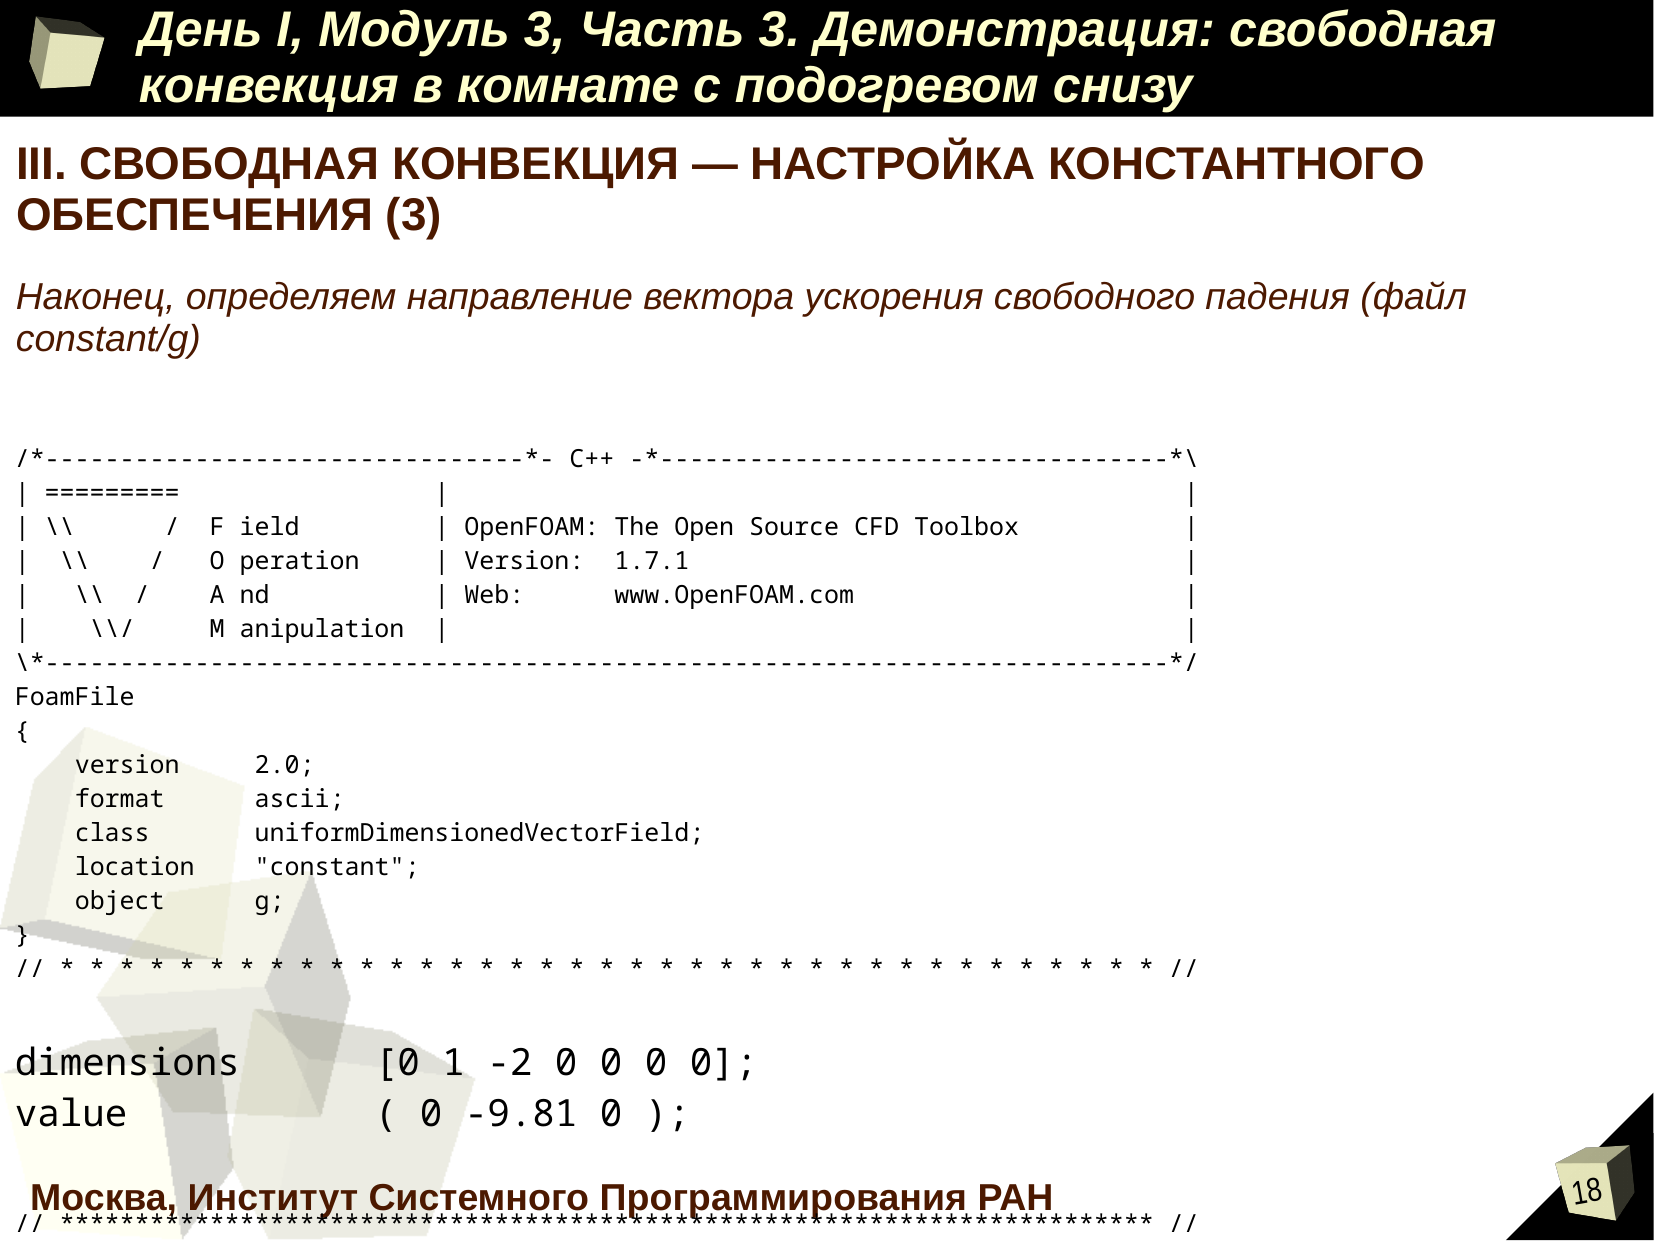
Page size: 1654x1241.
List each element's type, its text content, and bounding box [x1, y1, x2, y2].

picture [0, 1130, 477, 1241]
text_box Наконец, определяем направление вектора ускорения свободного падения (файл constant/g) [1, 267, 1654, 367]
text_box /*--------------------------------*- C++ -*----------------------------------*\ | ========= | | | \\ / F ield | OpenFOAM: The Open Source CFD Toolbox | | \\ / O peration | Version: 1.7.1 | | \\ / A nd | Web: www.OpenFOAM.com | | \\/ M anipulation | | \*---------------------------------------------------------------------------*/ FoamFile { version 2.0; format ascii; class uniformDimensionedVectorField; location "constant"; object g; } // * * * * * * * * * * * * * * * * * * * * * * * * * * * * * * * * * * * * * // dimensions [0 1 -2 0 0 0 0]; value ( 0 -9.81 0 ); // ************************************************************************* // [0, 433, 1654, 1130]
text_box III. СВОБОДНАЯ КОНВЕКЦИЯ — НАСТРОЙКА КОНСТАНТНОГО ОБЕСПЕЧЕНИЯ (3) [1, 130, 1654, 249]
picture [464, 1193, 472, 1198]
